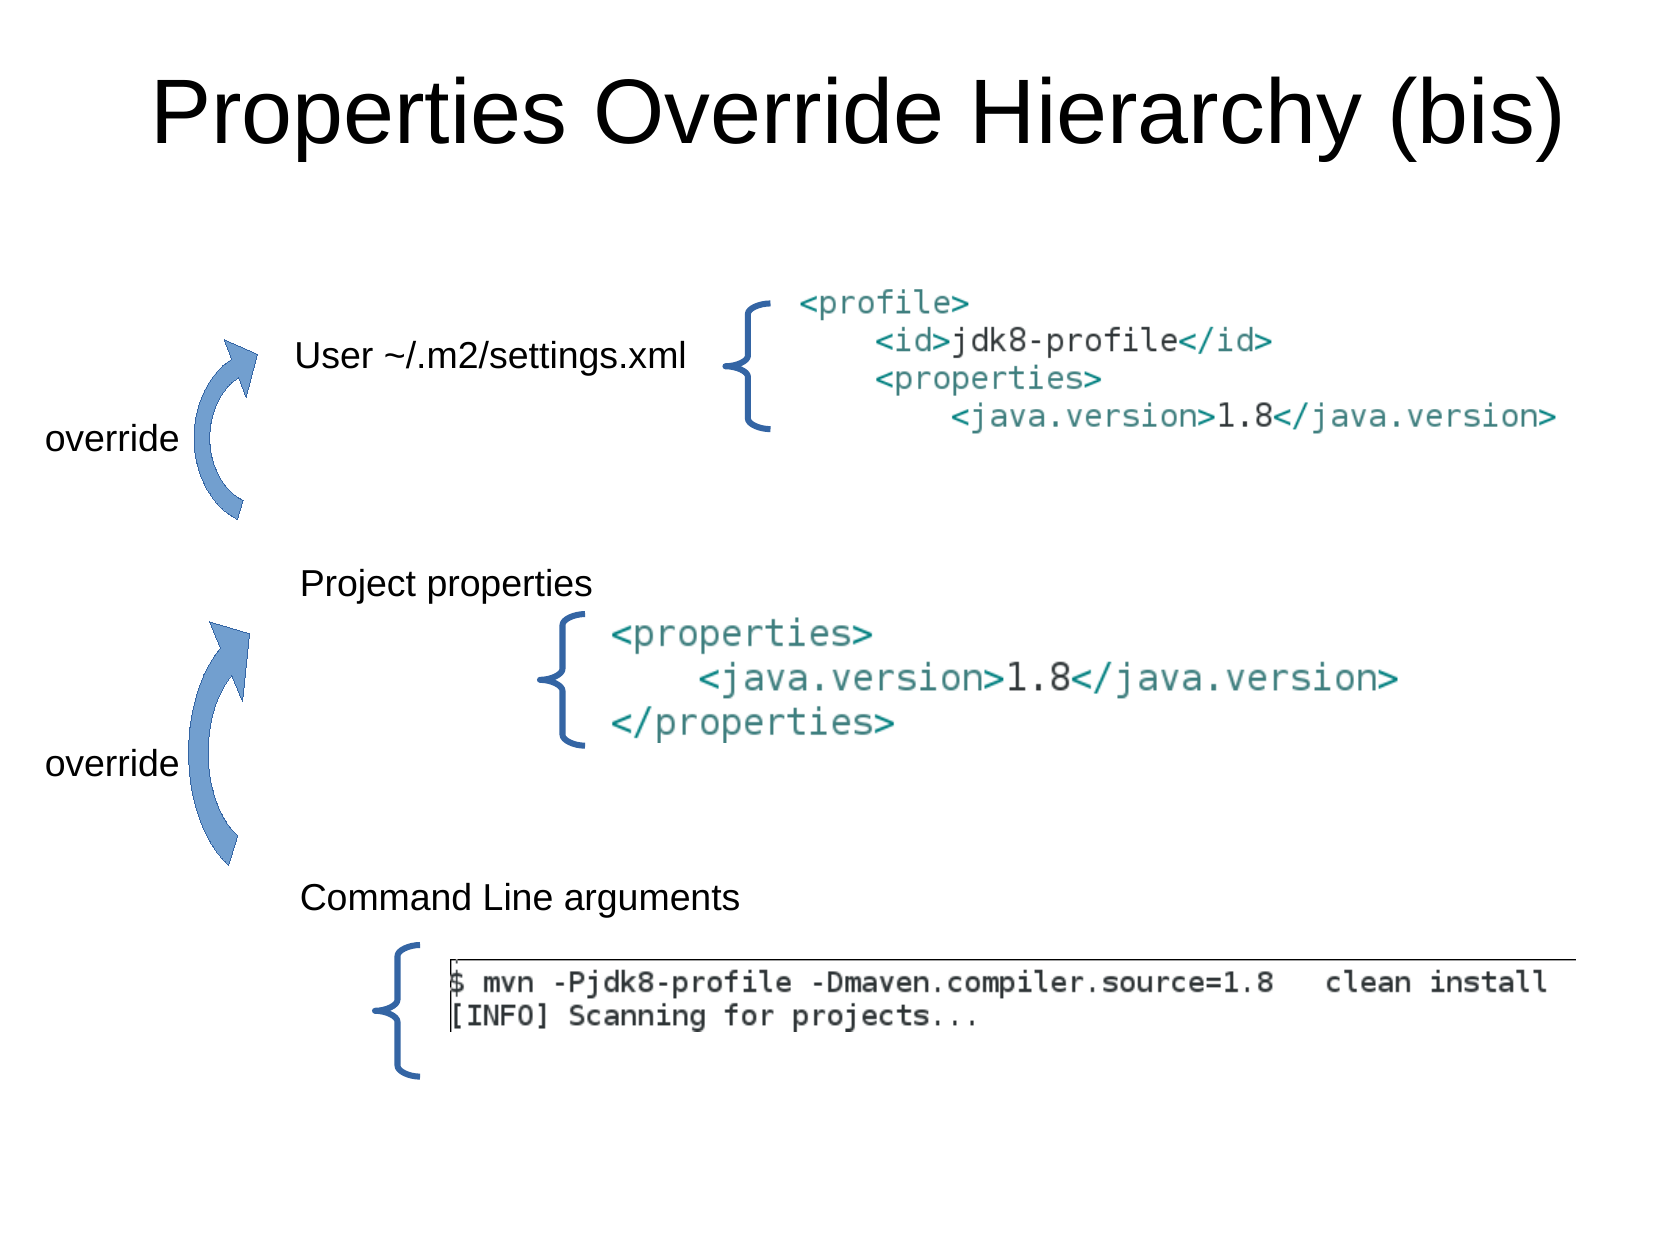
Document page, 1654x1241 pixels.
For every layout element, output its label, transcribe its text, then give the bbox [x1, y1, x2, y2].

text_box Project properties [285, 555, 608, 612]
title Properties Override Hierarchy (bis) [82, 8, 1636, 216]
text_box override [30, 410, 195, 468]
picture [600, 613, 1404, 743]
text_box [189, 621, 250, 866]
picture [450, 959, 1576, 1032]
text_box User ~/.m2/settings.xml [279, 326, 702, 384]
text_box [195, 339, 258, 520]
text_box Command Line arguments [285, 869, 756, 927]
text_box override [30, 735, 195, 792]
picture [794, 288, 1561, 439]
